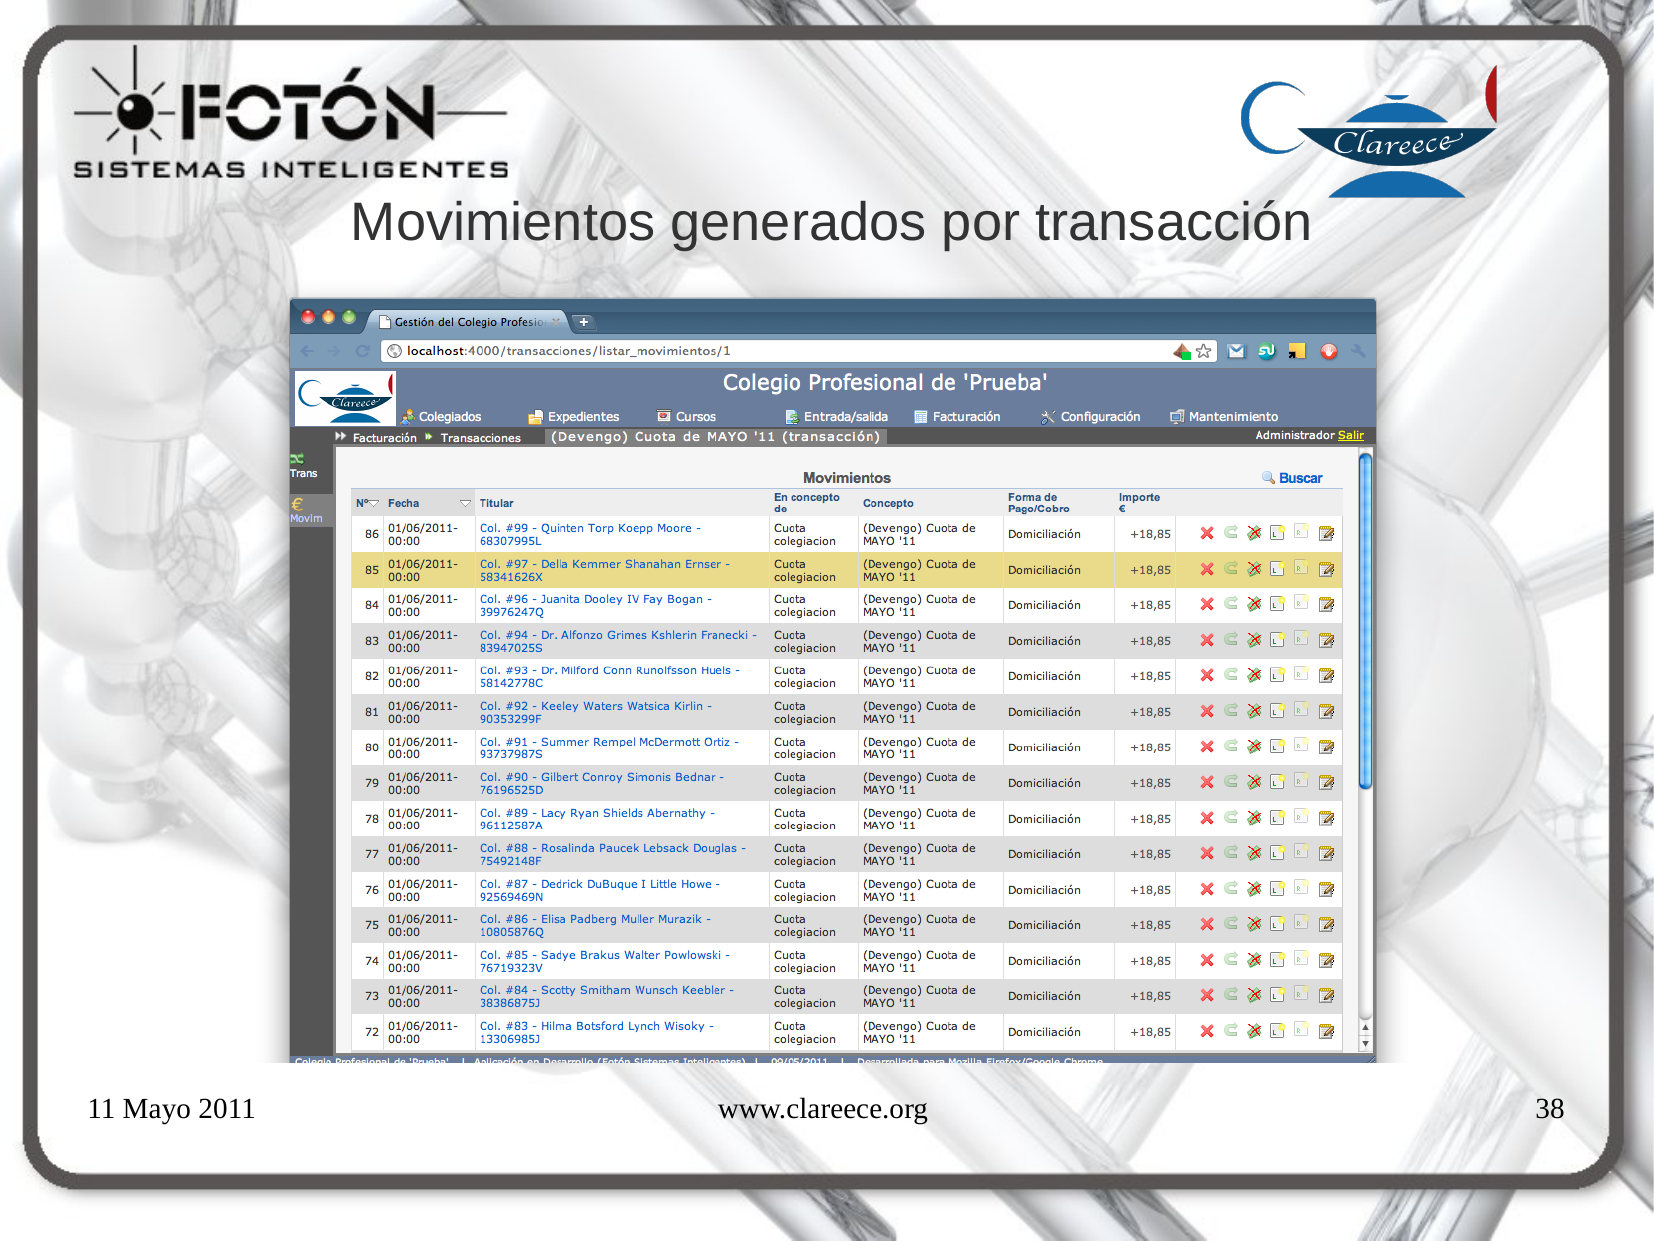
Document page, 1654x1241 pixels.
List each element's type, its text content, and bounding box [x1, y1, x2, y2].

title Movimientos generados por transacción [88, 177, 1577, 266]
picture [0, 0, 1654, 1241]
